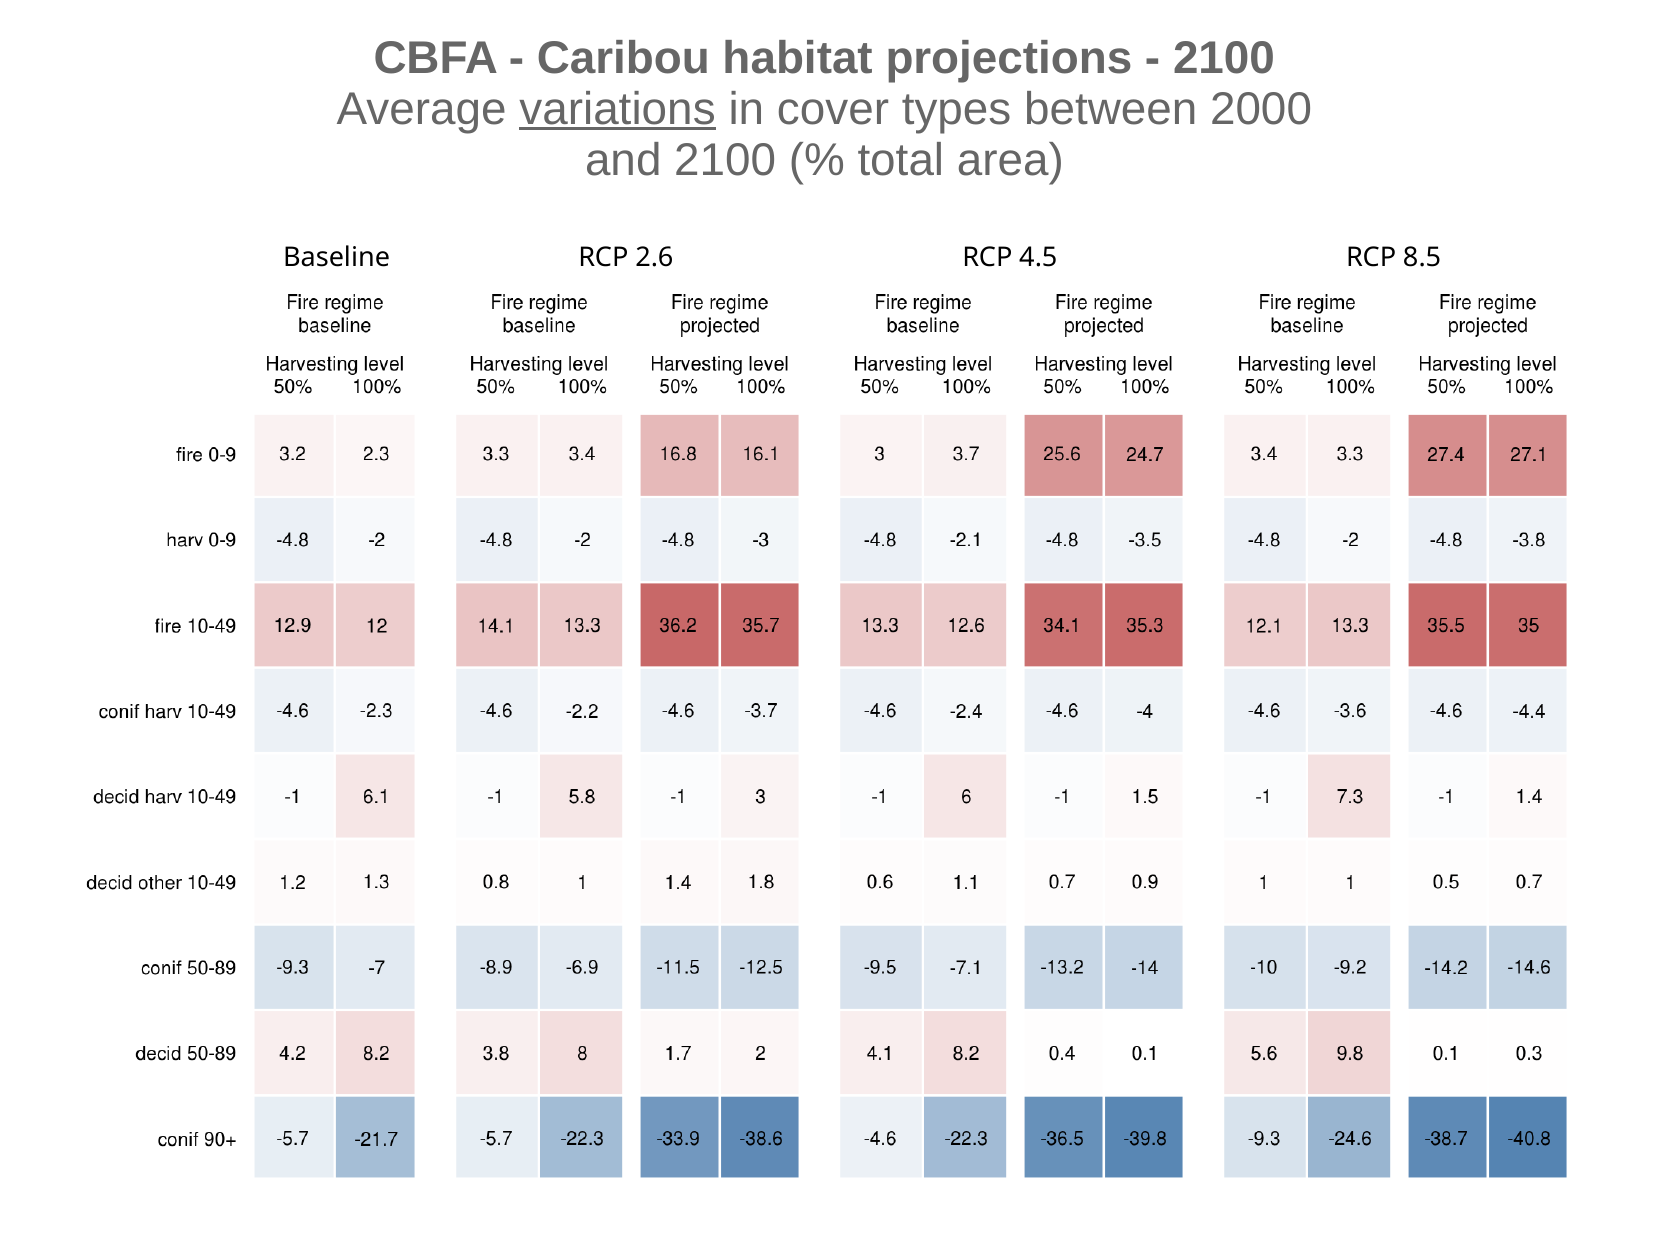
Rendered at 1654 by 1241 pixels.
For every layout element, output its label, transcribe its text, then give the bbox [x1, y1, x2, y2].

text_box RCP 4.5 [938, 230, 1081, 276]
picture [53, 274, 1589, 1196]
text_box CBFA - Caribou habitat projections - 2100 Average variations in cover types between 2000 and 2100 (% total area) [321, 24, 1332, 194]
text_box Baseline [265, 230, 408, 276]
text_box RCP 8.5 [1322, 230, 1465, 276]
text_box RCP 2.6 [555, 230, 697, 276]
